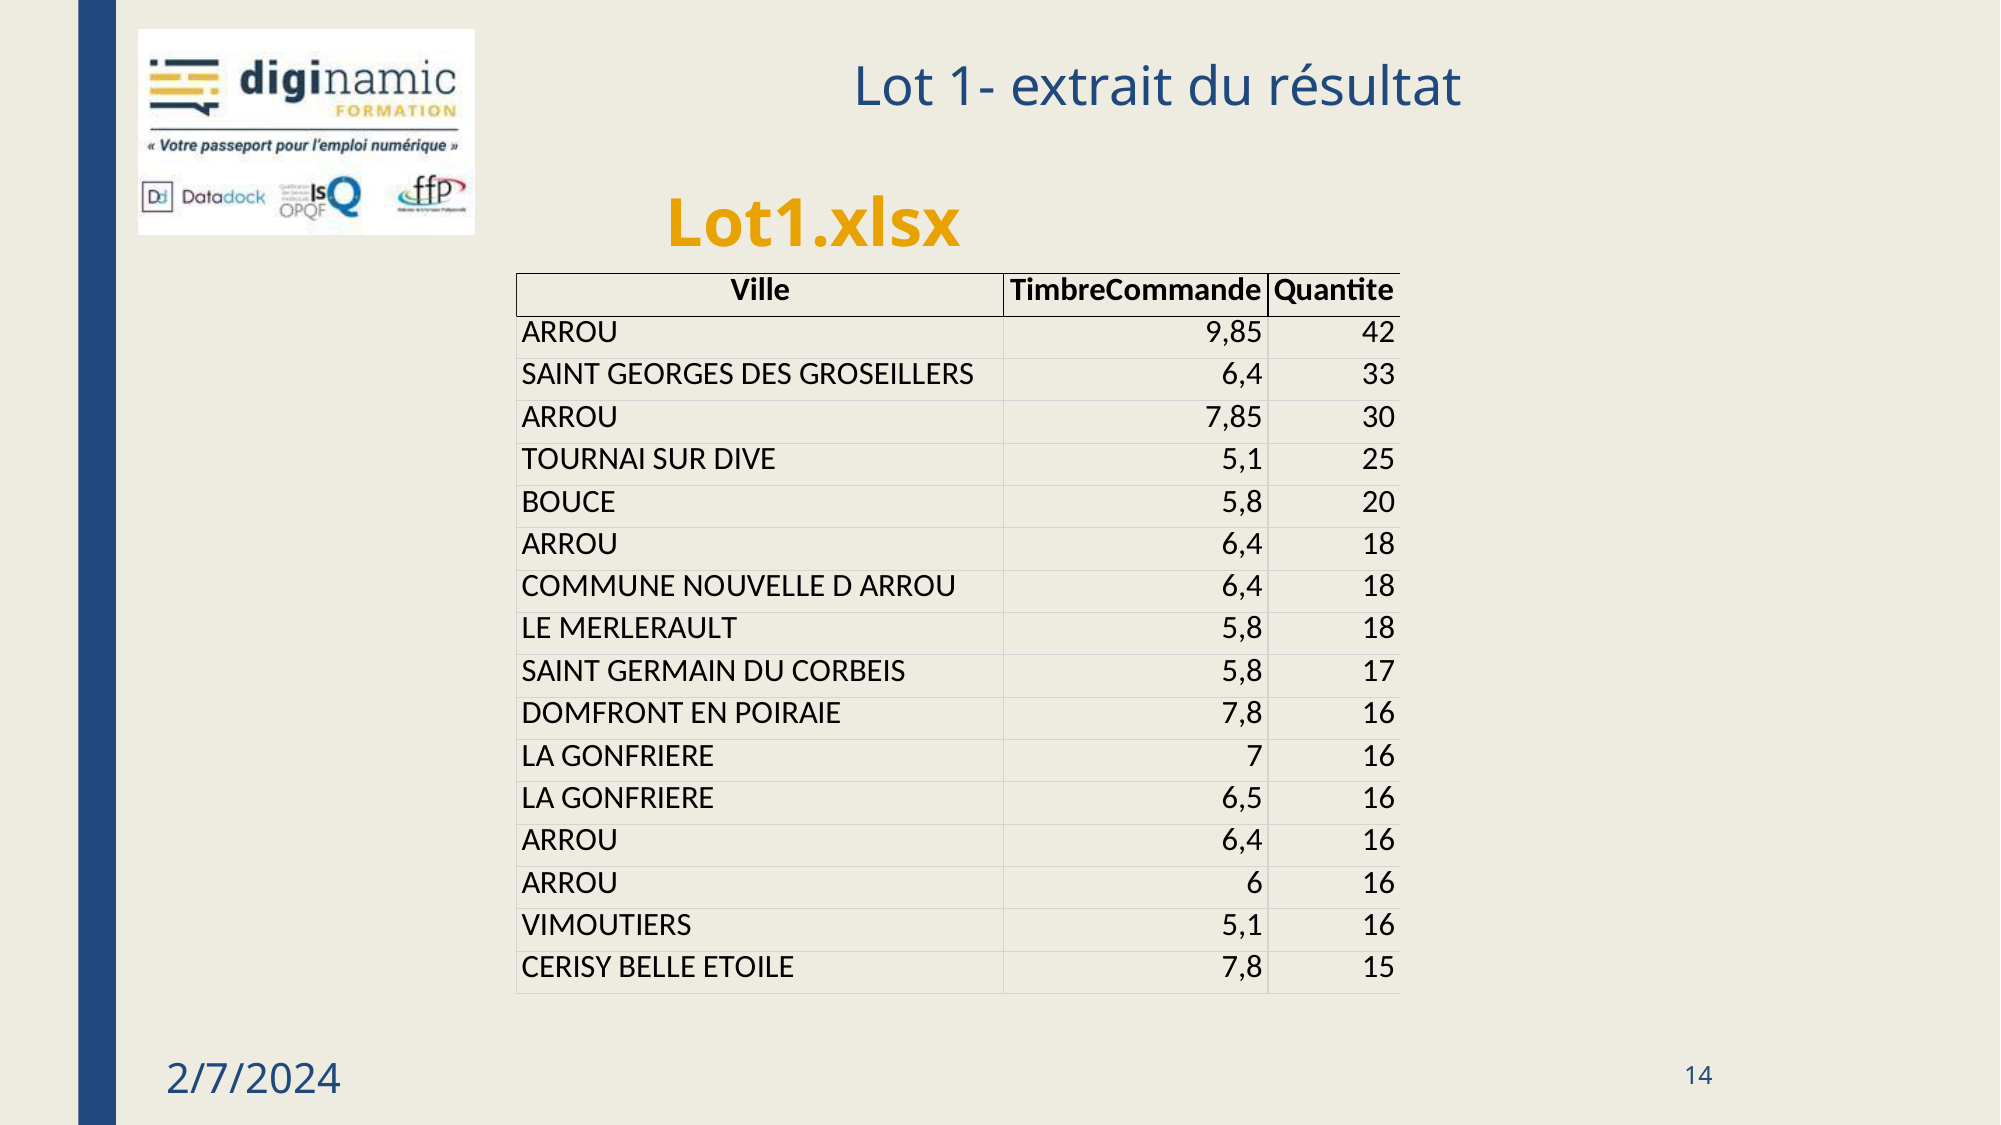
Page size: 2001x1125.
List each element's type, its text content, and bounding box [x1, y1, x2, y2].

title Lot 1- extrait du résultat [516, 51, 1801, 191]
text_box 2/7/2024 [151, 1043, 389, 1110]
text_box Lot1.xlsx [488, 182, 1139, 274]
text_box [1669, 1043, 1931, 1110]
picture [516, 273, 1401, 994]
